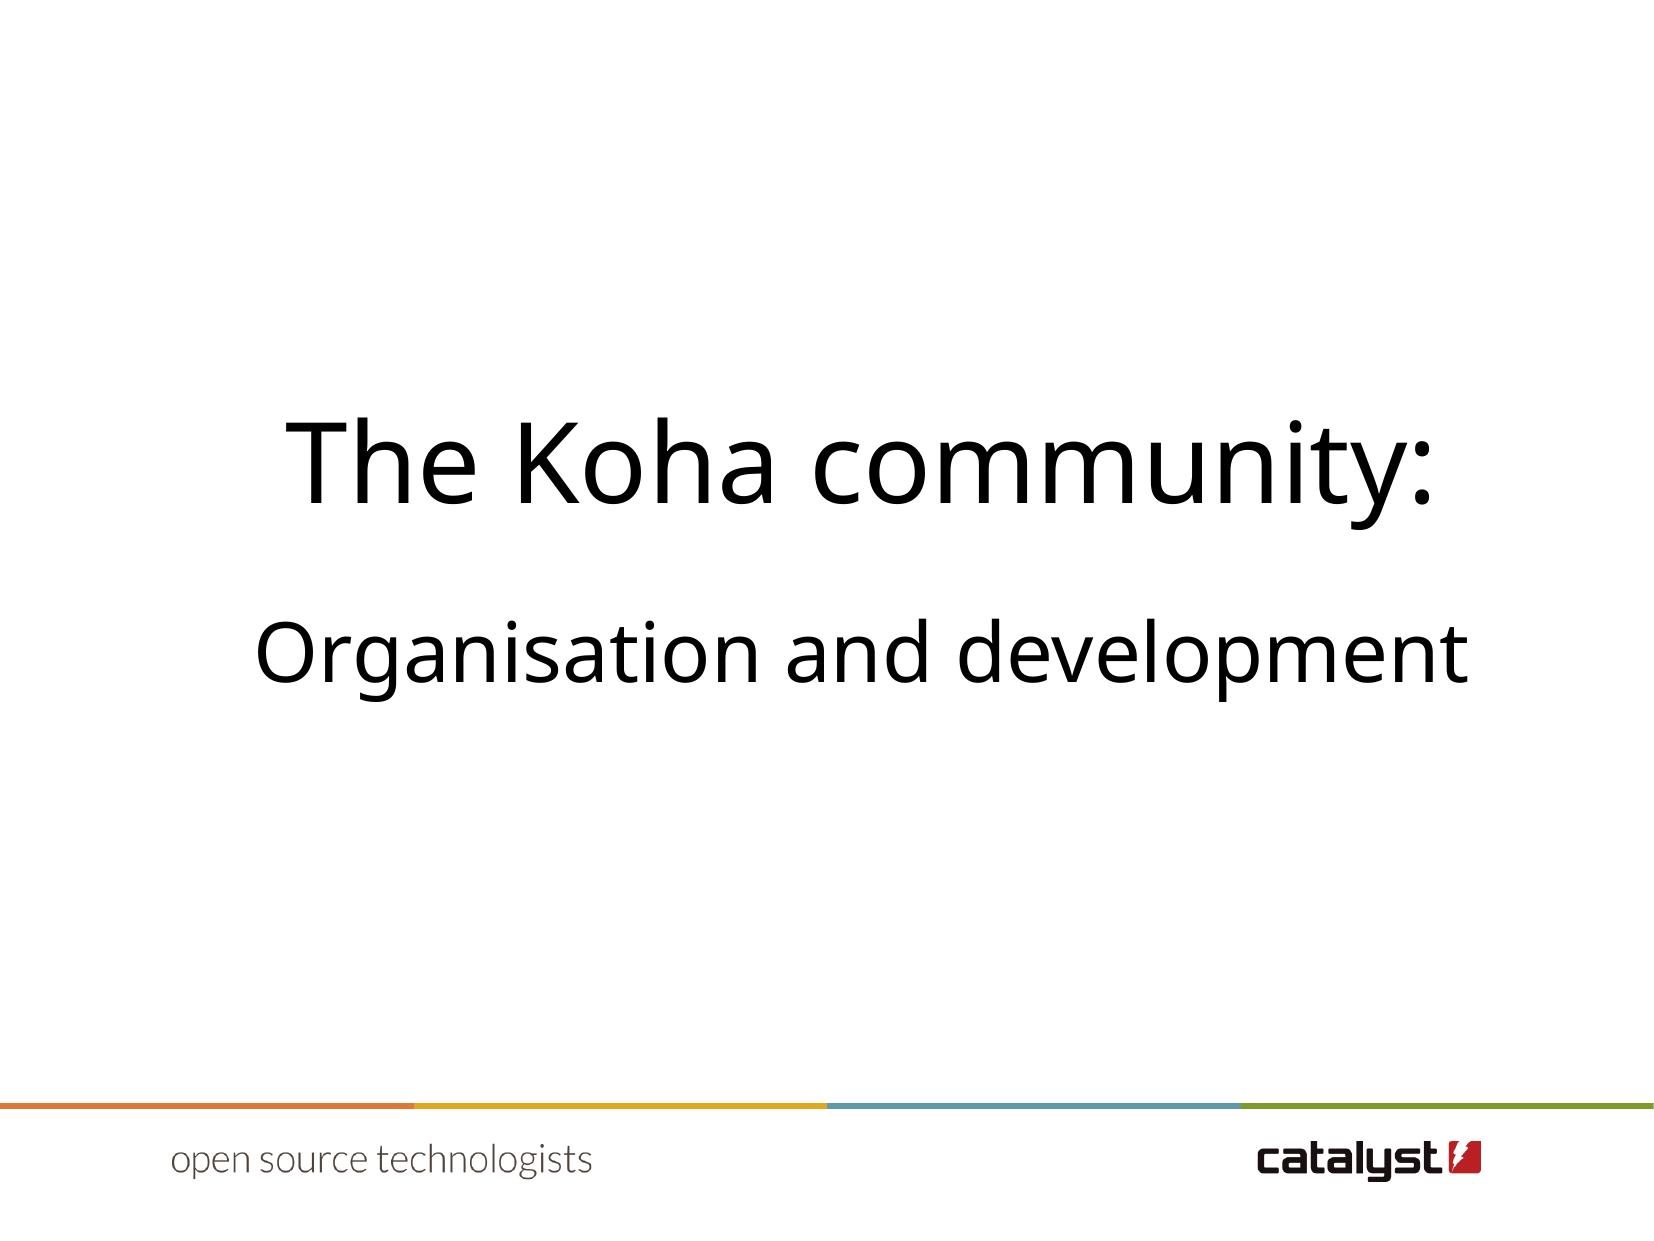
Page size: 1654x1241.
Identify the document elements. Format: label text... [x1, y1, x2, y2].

picture [0, 1103, 1654, 1182]
list The Koha community: Organisation and development [165, 307, 1489, 1027]
